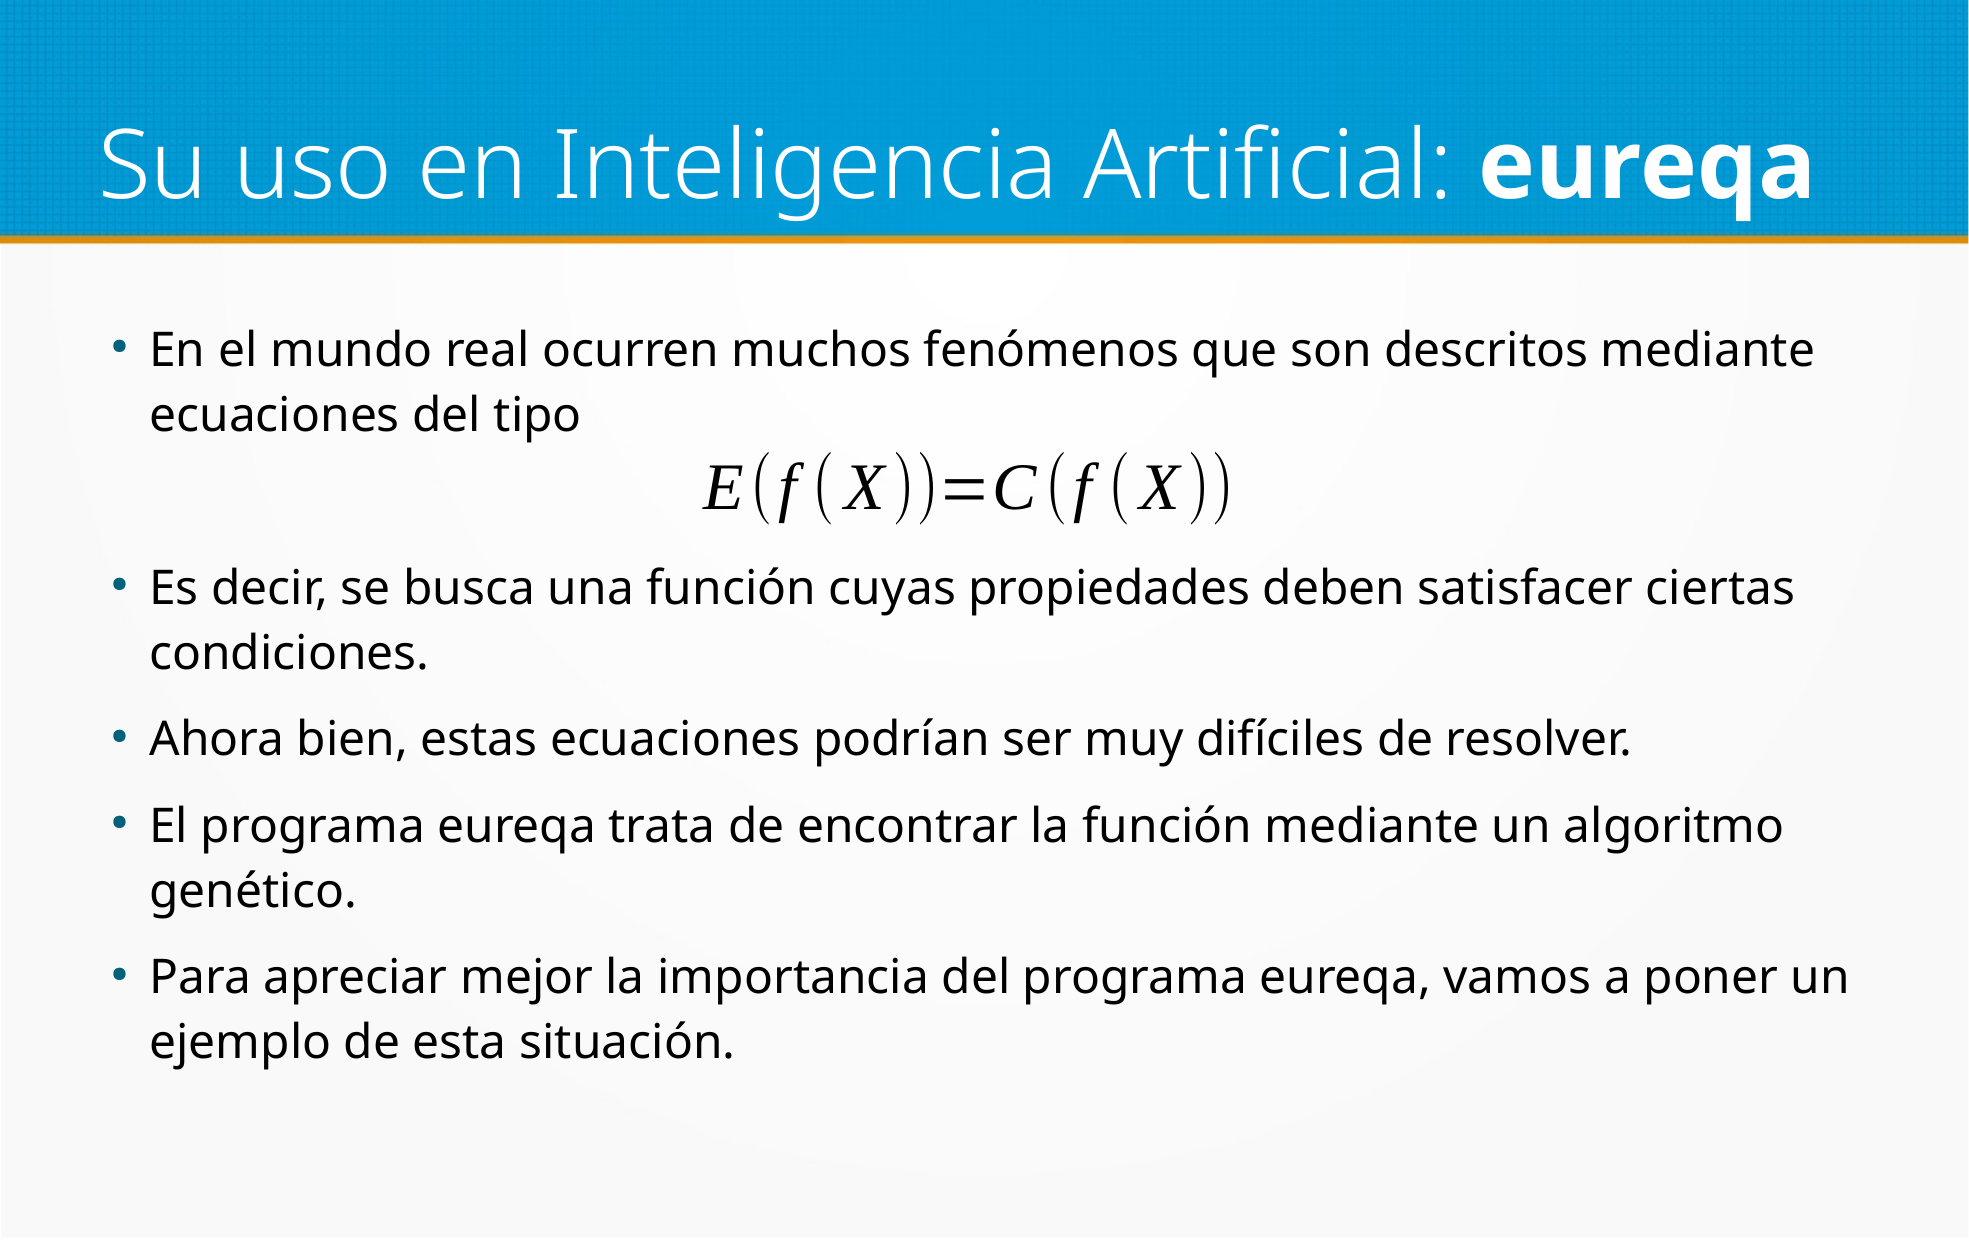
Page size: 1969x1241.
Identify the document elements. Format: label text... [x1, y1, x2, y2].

list En el mundo real ocurren muchos fenómenos que son descritos mediante ecuaciones del tipo Es decir, se busca una función cuyas propiedades deben satisfacer ciertas condiciones. Ahora bien, estas ecuaciones podrían ser muy difíciles de resolver. El programa eureqa trata de encontrar la función mediante un algoritmo genético. Para apreciar mejor la importancia del programa eureqa, vamos a poner un ejemplo de esta situación. [98, 315, 1861, 1081]
title Su uso en Inteligencia Artificial: eureqa [98, 19, 1870, 227]
chart [692, 448, 1241, 529]
picture [0, 233, 1969, 1241]
